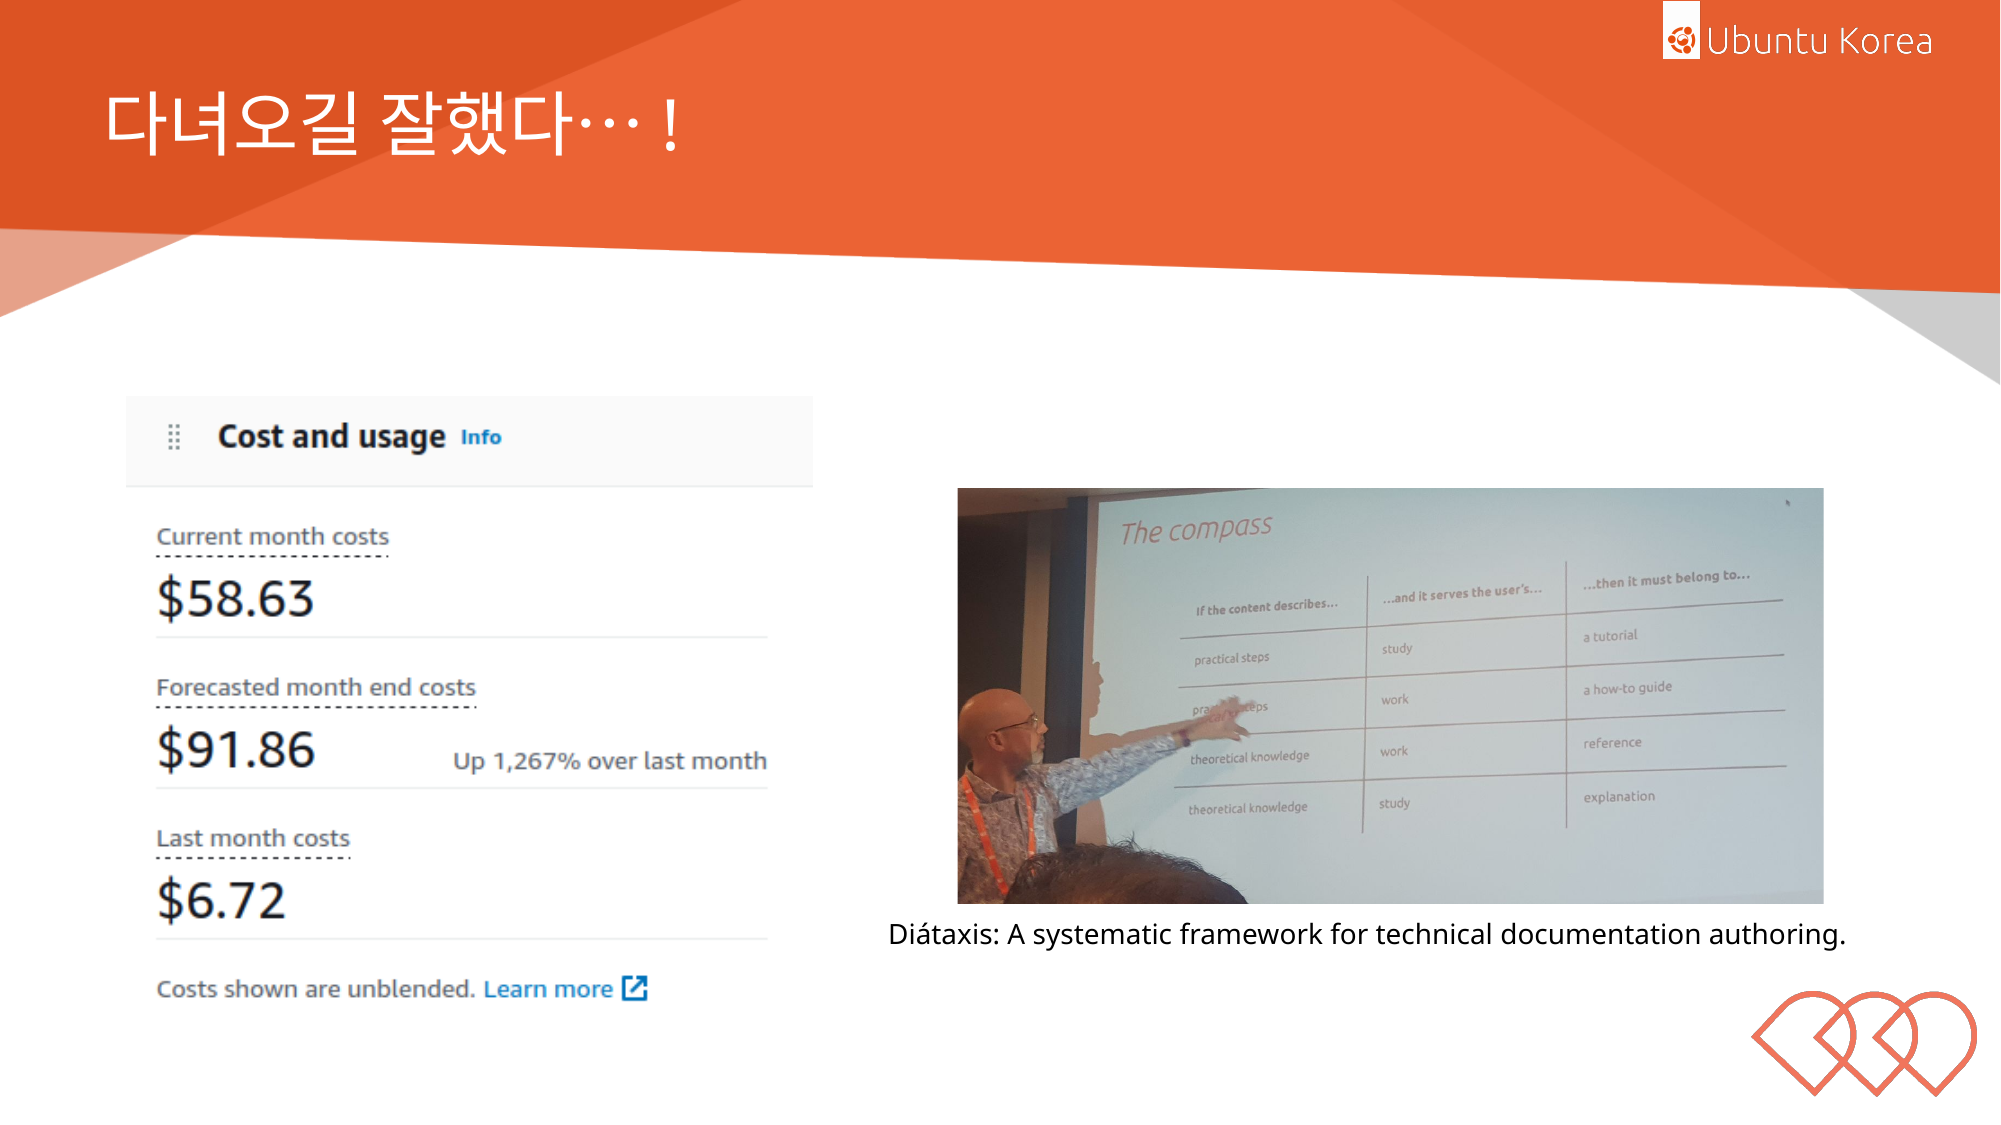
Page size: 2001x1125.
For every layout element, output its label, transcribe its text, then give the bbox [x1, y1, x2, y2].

picture [0, 0, 2001, 1125]
list Diátaxis: A systematic framework for technical documentation authoring. [868, 896, 1902, 974]
title 다녀오길 잘했다…! [83, 59, 1757, 186]
